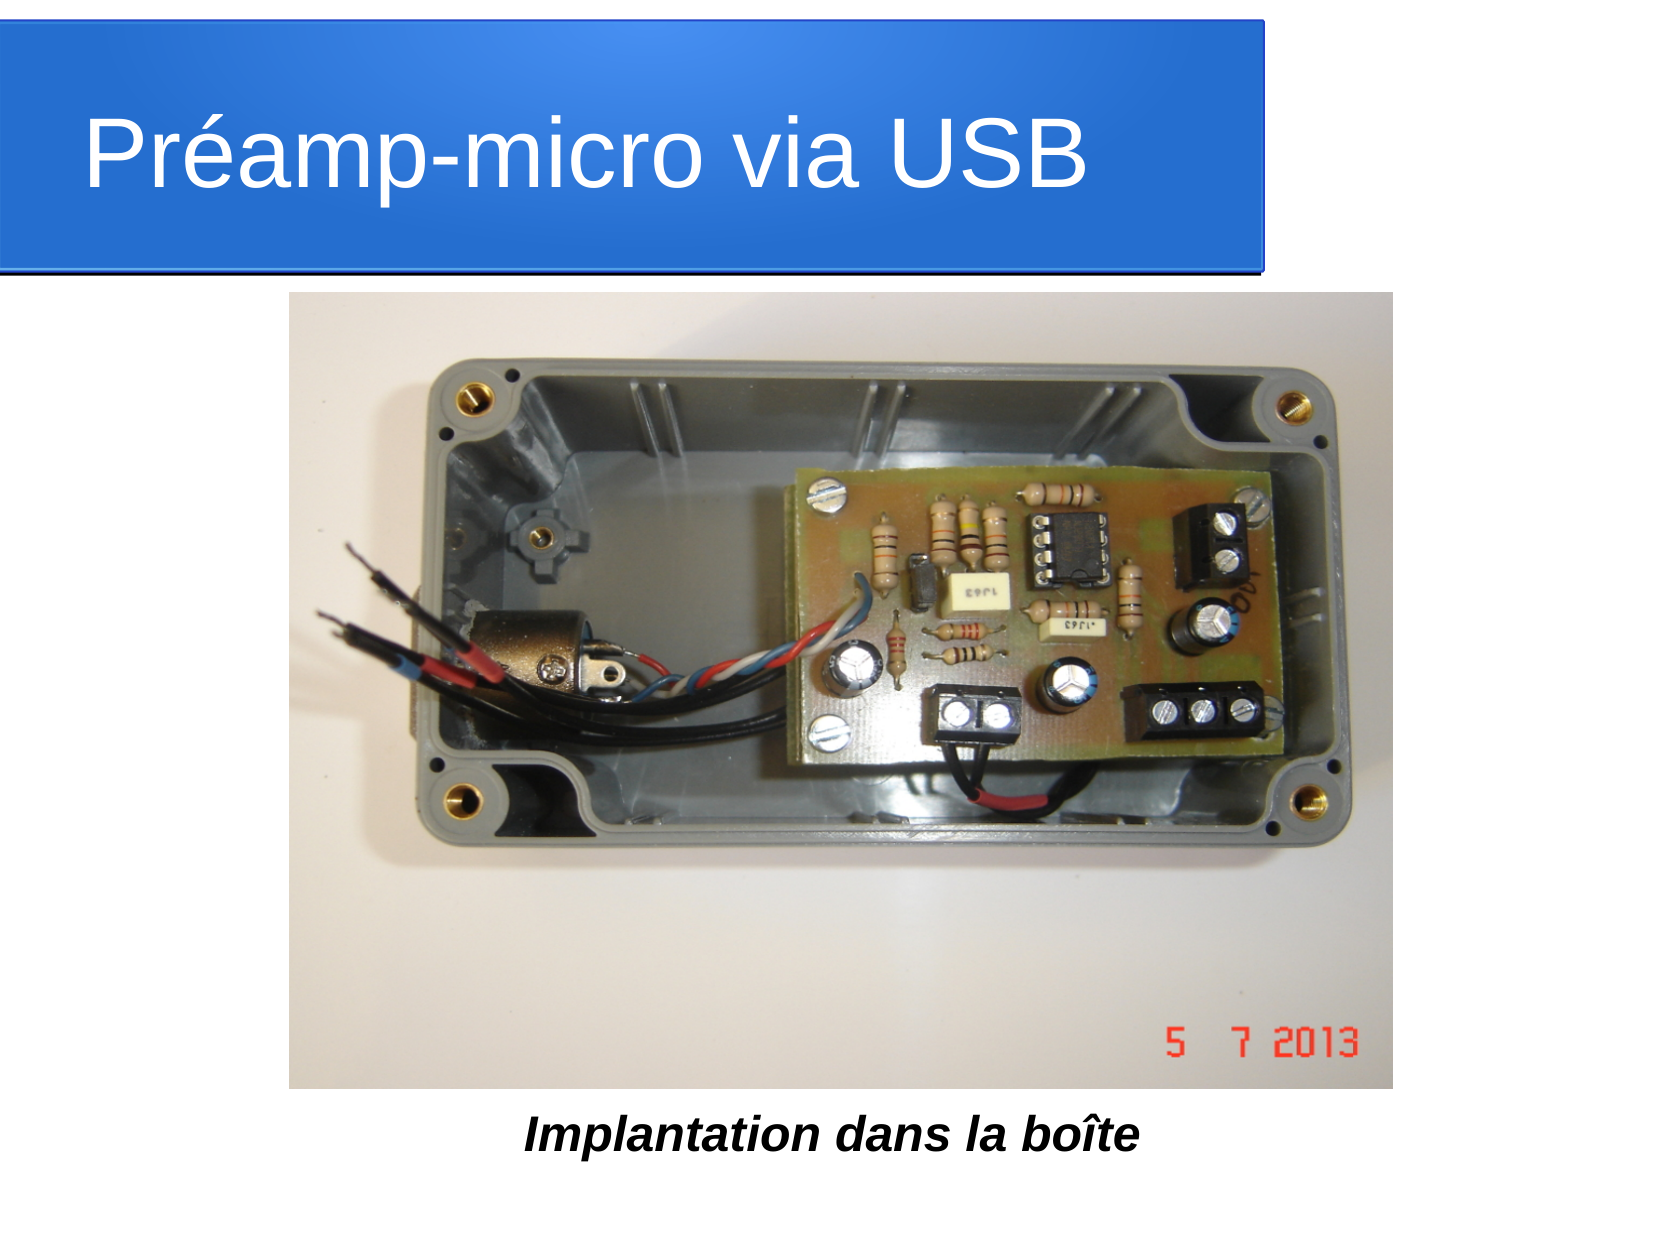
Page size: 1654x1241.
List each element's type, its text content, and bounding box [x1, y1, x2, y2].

picture [289, 292, 1393, 1089]
title Préamp-micro via USB [82, 49, 1250, 257]
text_box Implantation dans la boîte [307, 1098, 1359, 1169]
